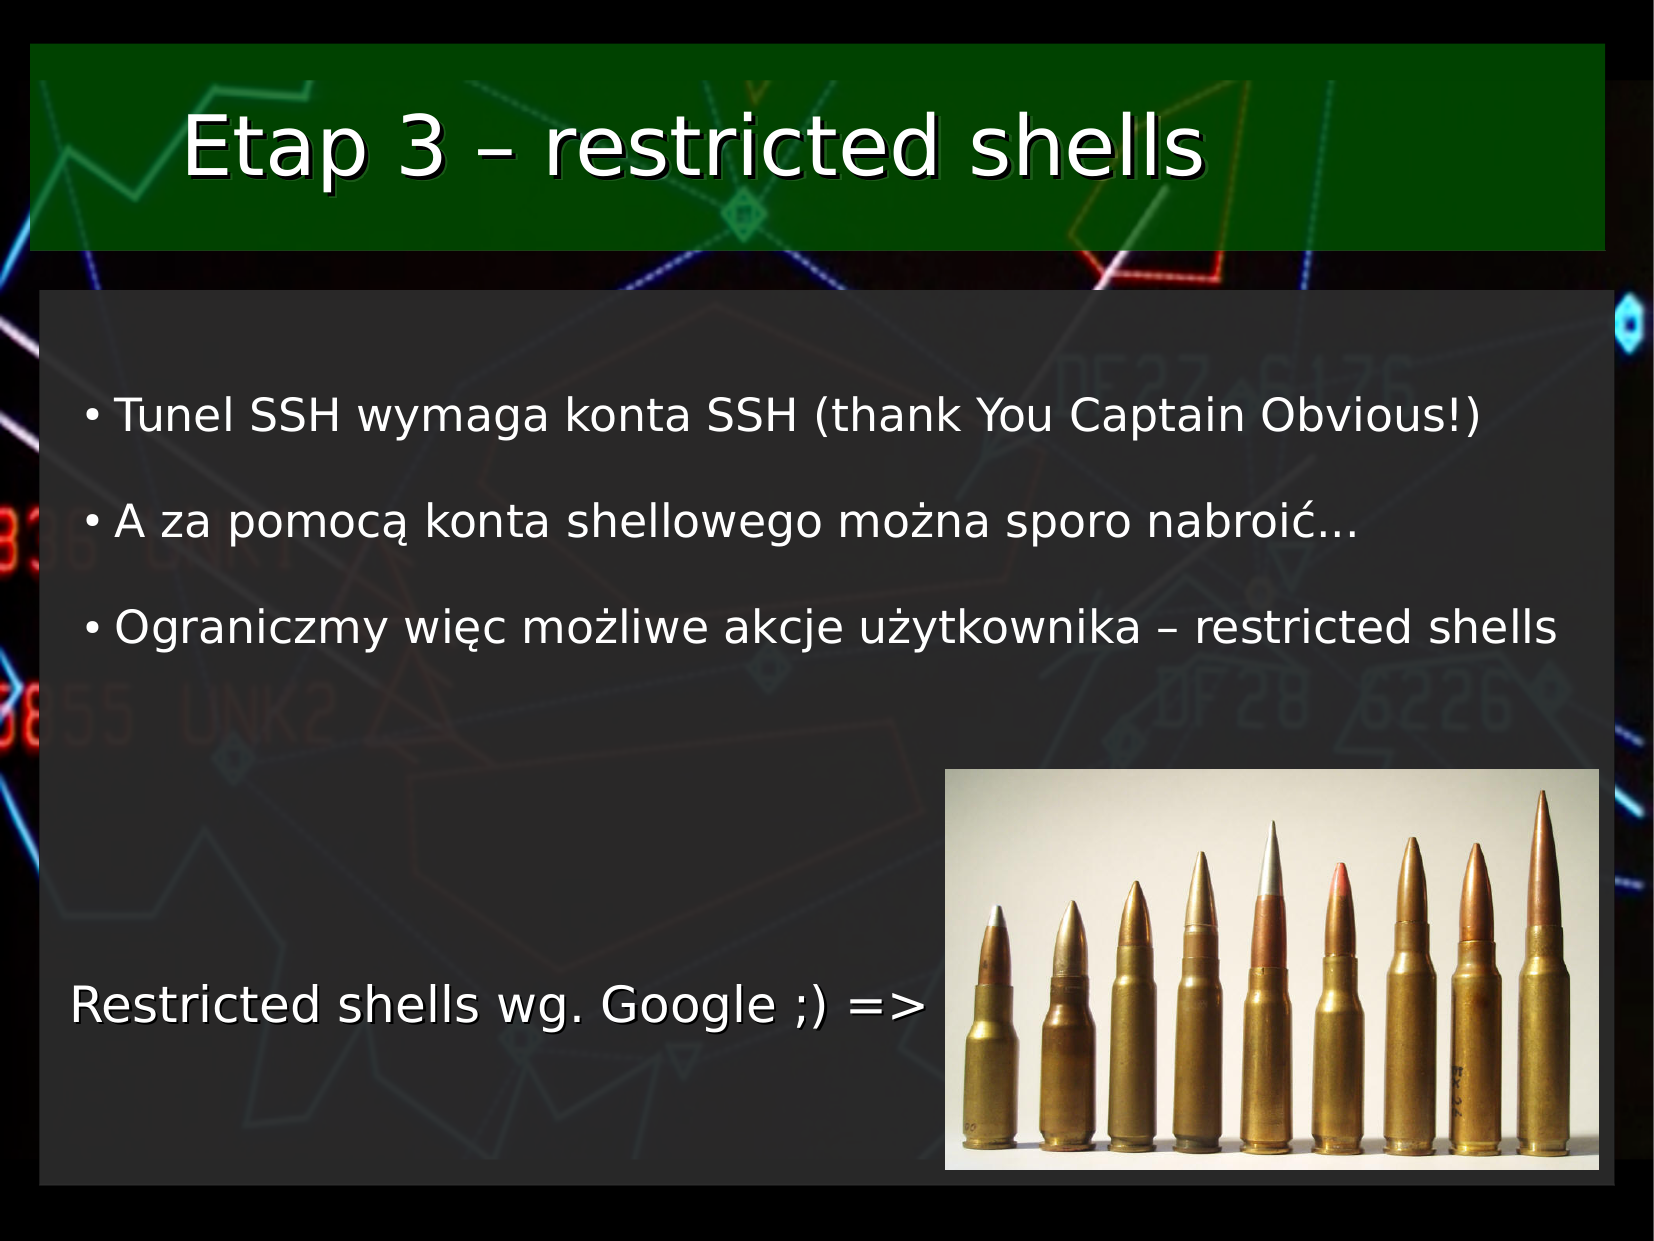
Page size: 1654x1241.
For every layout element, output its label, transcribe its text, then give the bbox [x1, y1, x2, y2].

title Etap 3 – restricted shells [30, 43, 1606, 251]
picture [0, 0, 1654, 1241]
text_box Tunel SSH wymaga konta SSH (thank You Captain Obvious!) A za pomocą konta shellowego można sporo nabroić... Ograniczmy więc możliwe akcje użytkownika – restricted shells [39, 290, 1615, 1186]
text_box Restricted shells wg. Google ;) => [54, 939, 945, 1013]
